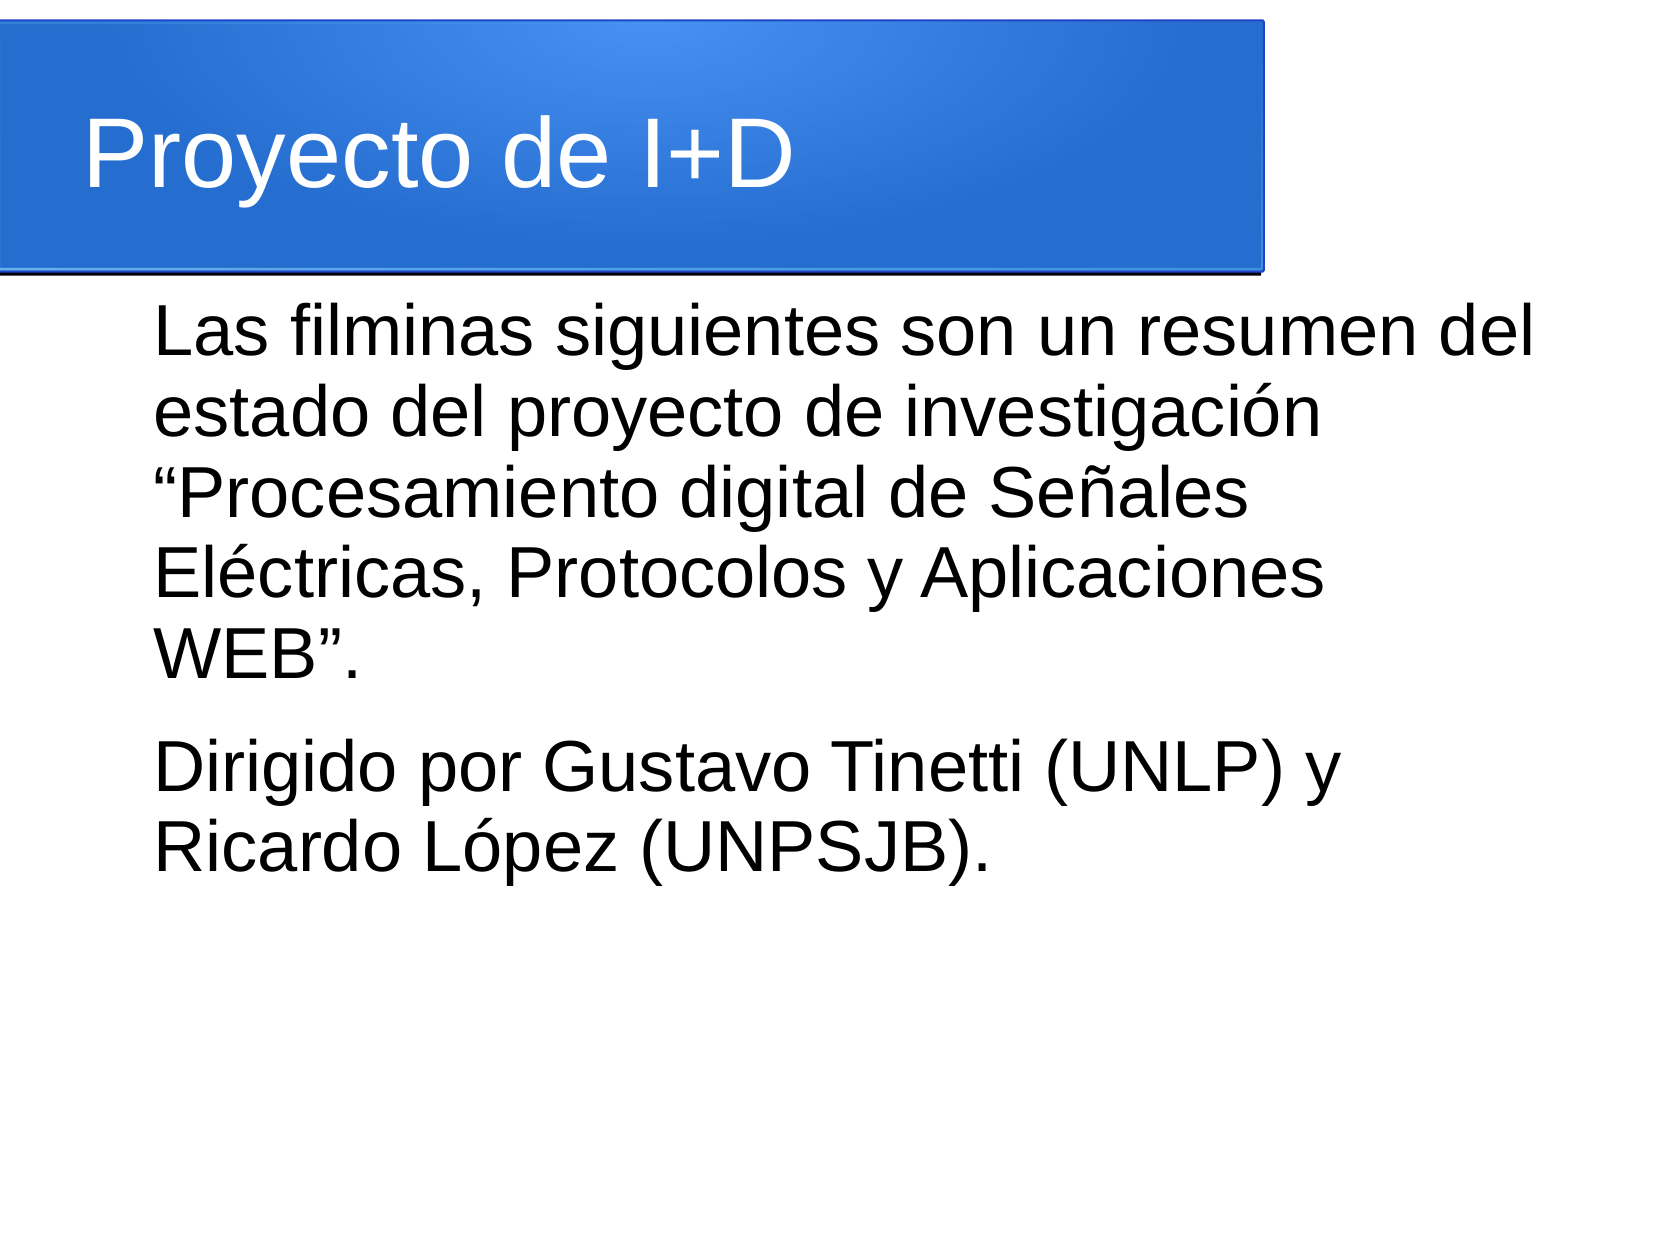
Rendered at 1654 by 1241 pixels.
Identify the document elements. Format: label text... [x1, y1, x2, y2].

title Proyecto de I+D [82, 49, 1250, 257]
list Las filminas siguientes son un resumen del estado del proyecto de investigación “Procesamiento digital de Señales Eléctricas, Protocolos y Aplicaciones WEB”. Dirigido por Gustavo Tinetti (UNLP) y Ricardo López (UNPSJB). [82, 290, 1538, 1010]
